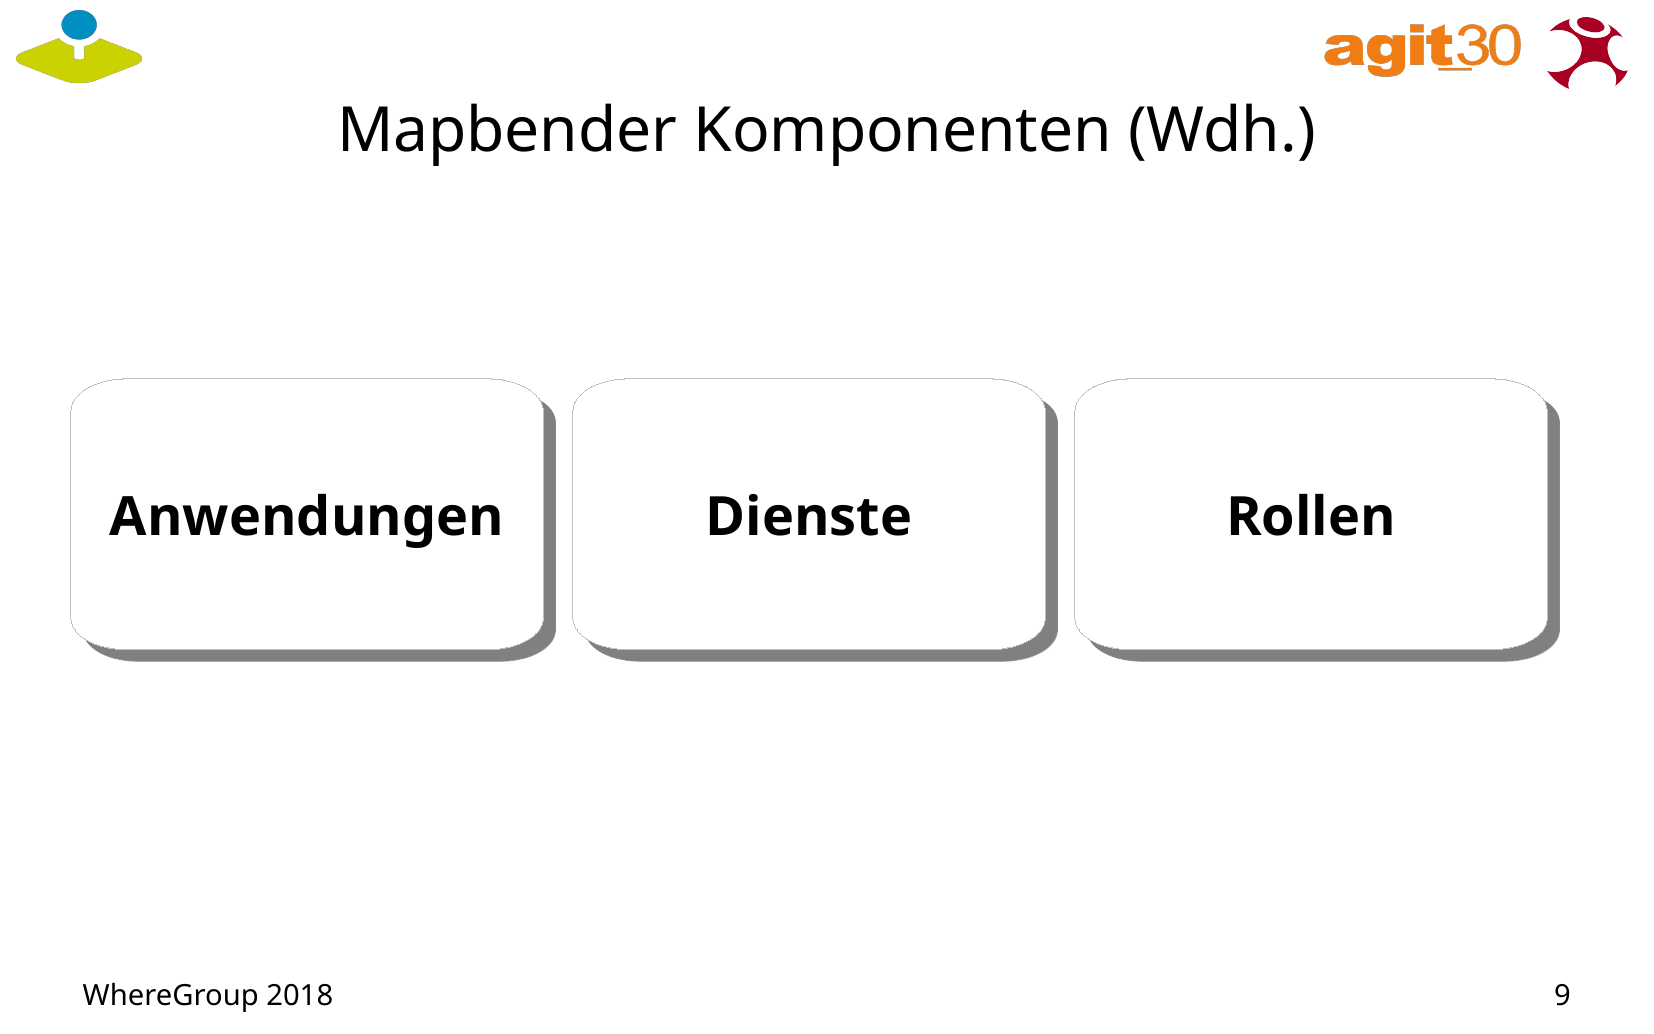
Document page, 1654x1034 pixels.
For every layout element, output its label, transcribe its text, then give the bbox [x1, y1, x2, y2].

text_box Anwendungen [70, 378, 544, 650]
picture [1322, 21, 1524, 41]
picture [1547, 17, 1628, 89]
picture [16, 10, 142, 83]
text_box Rollen [1074, 378, 1548, 650]
text_box Dienste [572, 378, 1046, 650]
title Mapbender Komponenten (Wdh.) [82, 41, 1571, 214]
